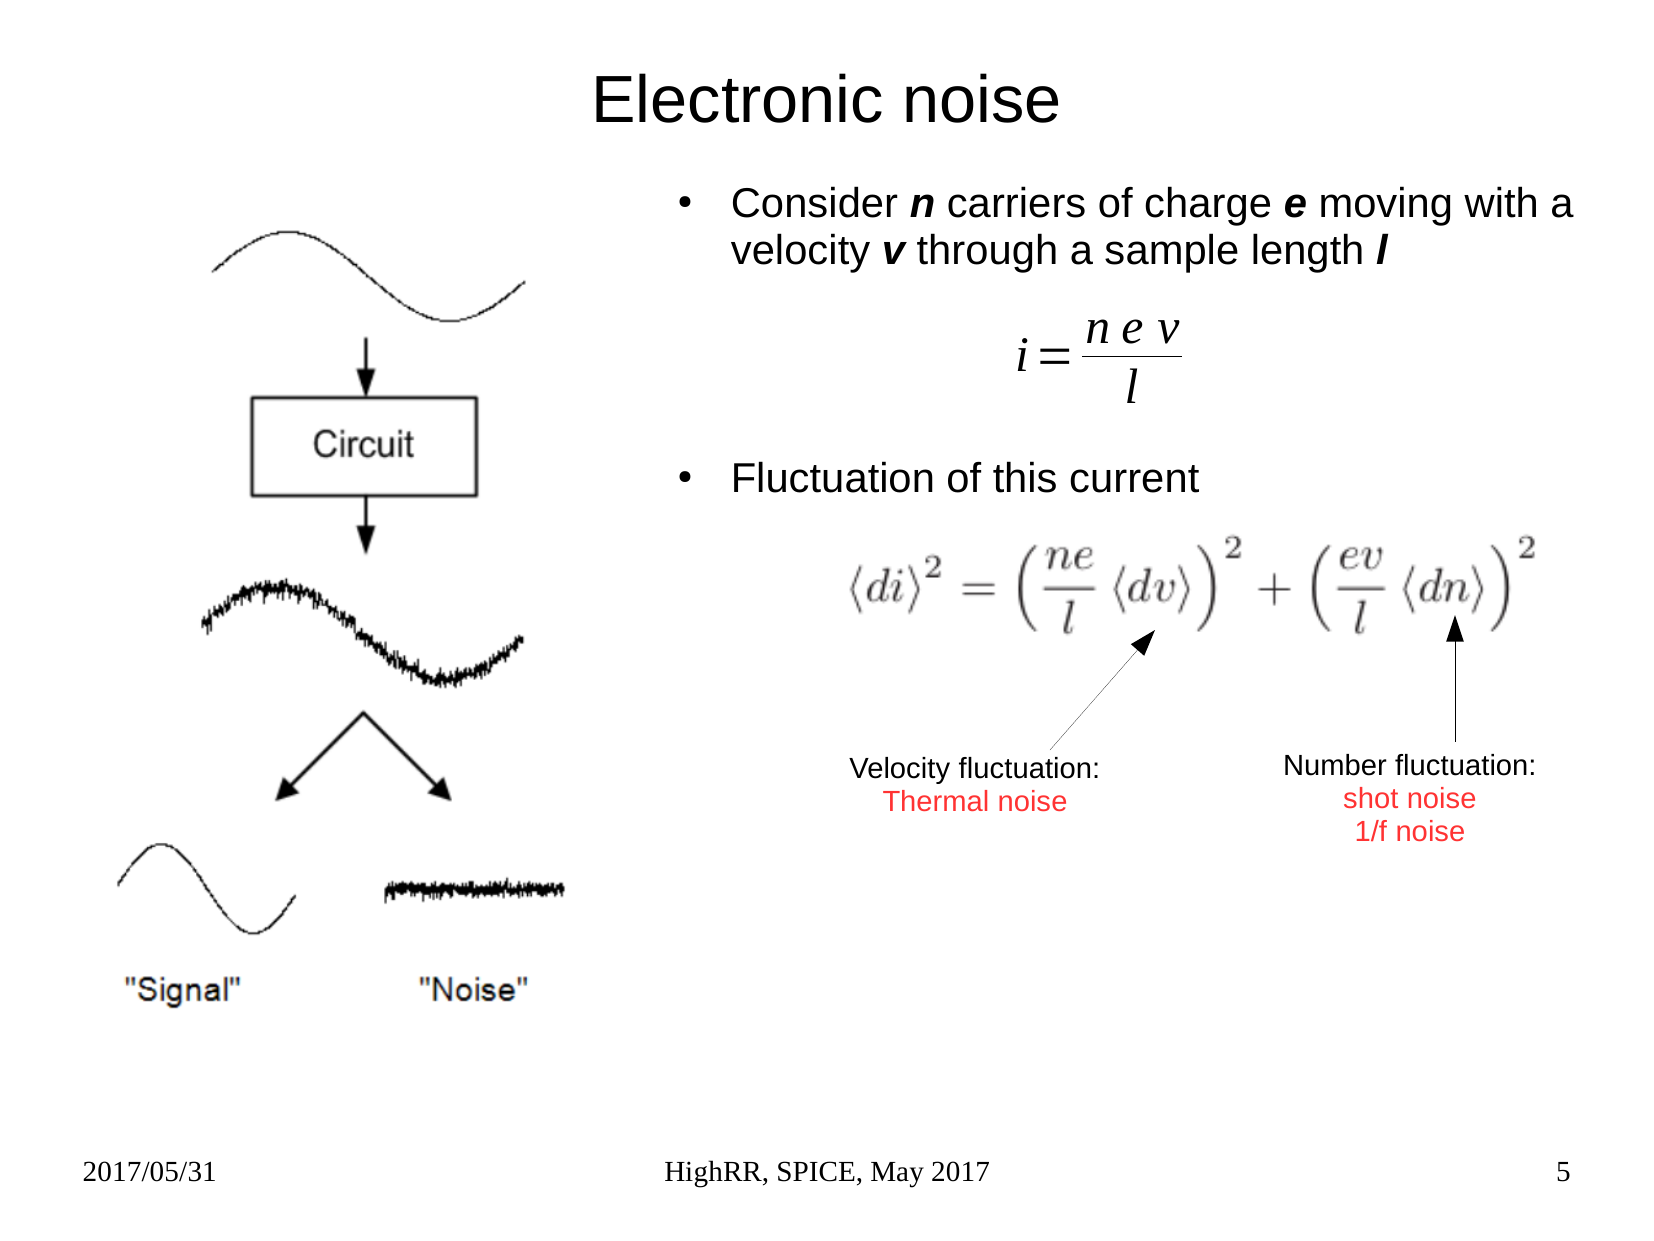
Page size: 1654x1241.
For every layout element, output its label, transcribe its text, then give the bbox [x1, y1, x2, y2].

list Consider n carriers of charge e moving with a velocity v through a sample length l Fluctuation of this current [660, 180, 1586, 1141]
text_box Number fluctuation: shot noise 1/f noise [1260, 741, 1561, 856]
text_box Velocity fluctuation: Thermal noise [825, 744, 1126, 826]
picture [788, 496, 1561, 661]
title Electronic noise [82, 49, 1571, 151]
picture [90, 198, 601, 1036]
chart [1008, 300, 1191, 414]
